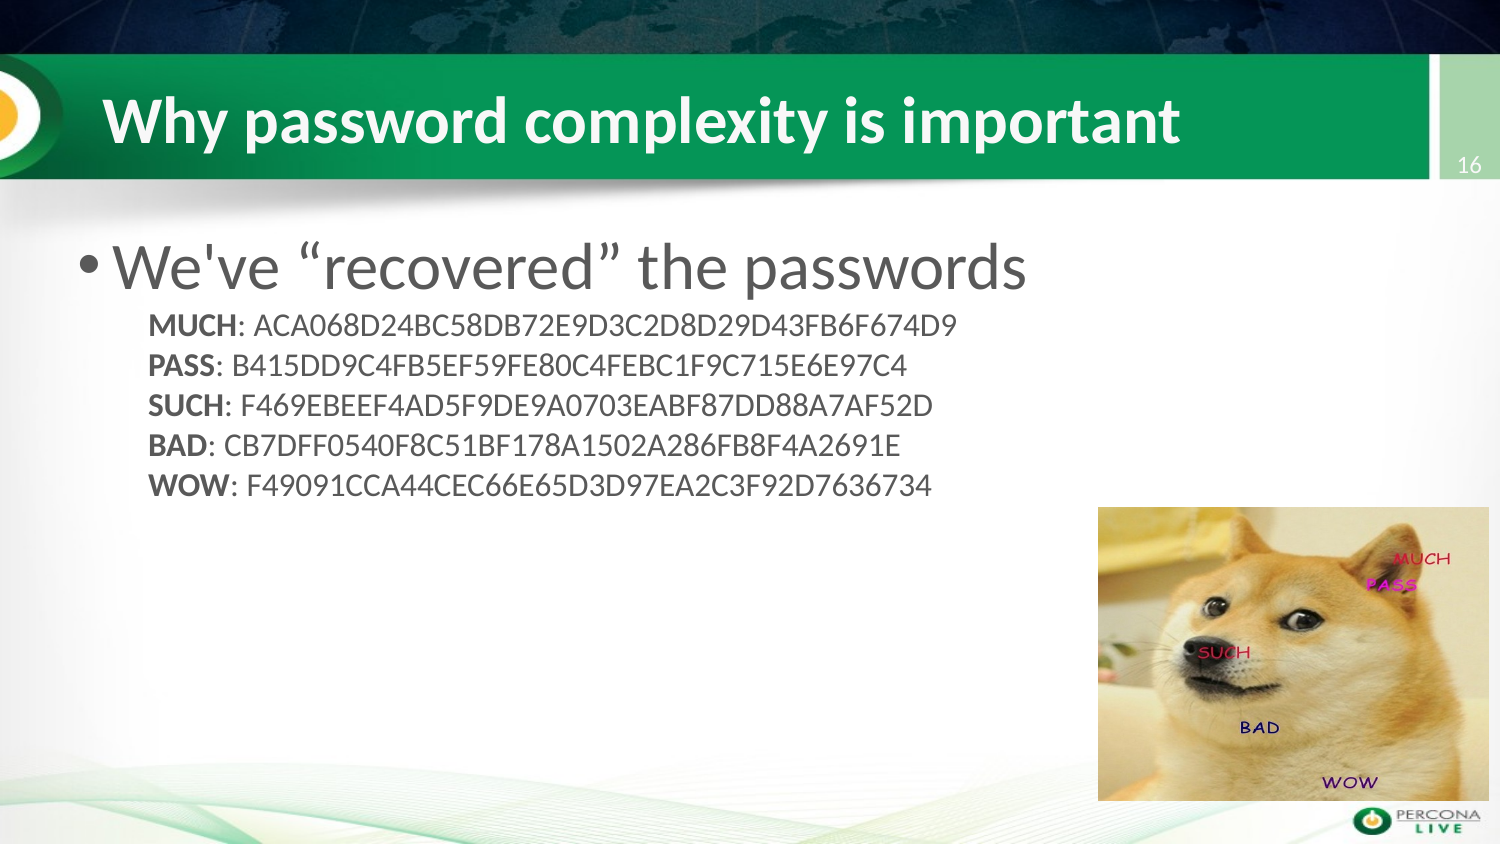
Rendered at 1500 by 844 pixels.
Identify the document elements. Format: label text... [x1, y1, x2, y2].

picture [0, 0, 1500, 844]
text_box <number> [1474, 157, 1489, 169]
text_box Why password complexity is important [87, 56, 1425, 178]
text_box We've “recovered” the passwords MUCH: ACA068D24BC58DB72E9D3C2D8D29D43FB6F674D9 PASS: B415DD9C4FB5EF59FE80C4FEBC1F9C715E6E97C4 SUCH: F469EBEEF4AD5F9DE9A0703EABF87DD88A7AF52D BAD: CB7DFF0540F8C51BF178A1502A286FB8F4A2691E WOW: F49091CCA44CEC66E65D3D97EA2C3F92D7636734 [62, 215, 1425, 754]
